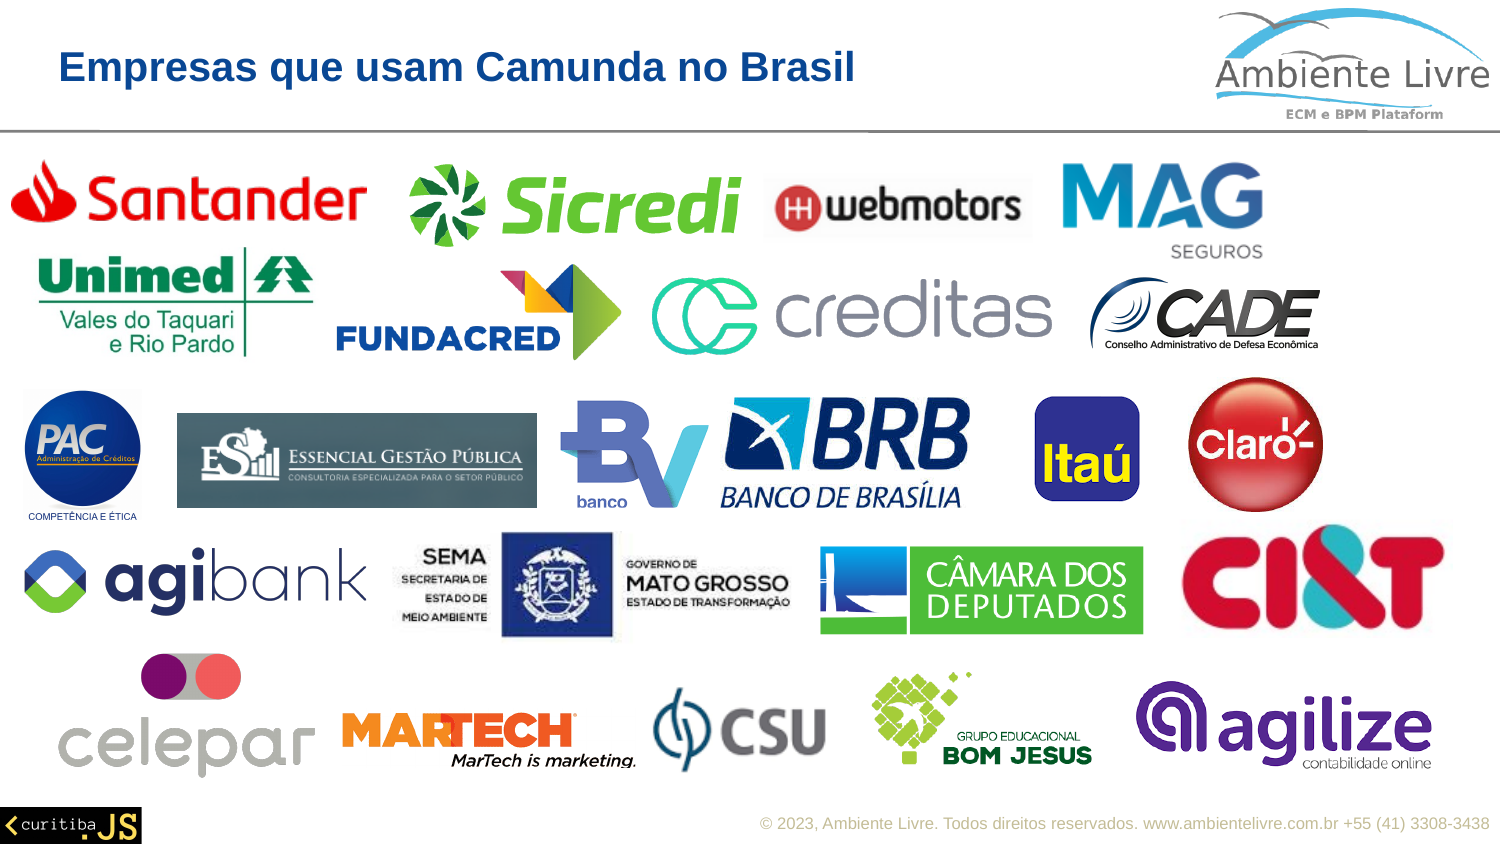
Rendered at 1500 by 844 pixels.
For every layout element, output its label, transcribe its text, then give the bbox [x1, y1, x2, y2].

picture [1126, 671, 1441, 778]
picture [1169, 519, 1453, 638]
title Empresas que usam Camunda no Brasil [43, 8, 1127, 129]
picture [389, 531, 792, 645]
picture [342, 708, 636, 768]
picture [1087, 271, 1323, 354]
picture [649, 685, 839, 780]
picture [47, 649, 319, 780]
picture [817, 543, 1146, 637]
picture [1215, 8, 1489, 119]
picture [23, 389, 142, 520]
picture [651, 277, 1052, 355]
picture [177, 377, 1323, 512]
picture [0, 807, 142, 844]
picture [11, 141, 367, 241]
picture [330, 153, 1293, 363]
picture [17, 247, 319, 363]
picture [850, 661, 1111, 775]
picture [23, 545, 367, 619]
